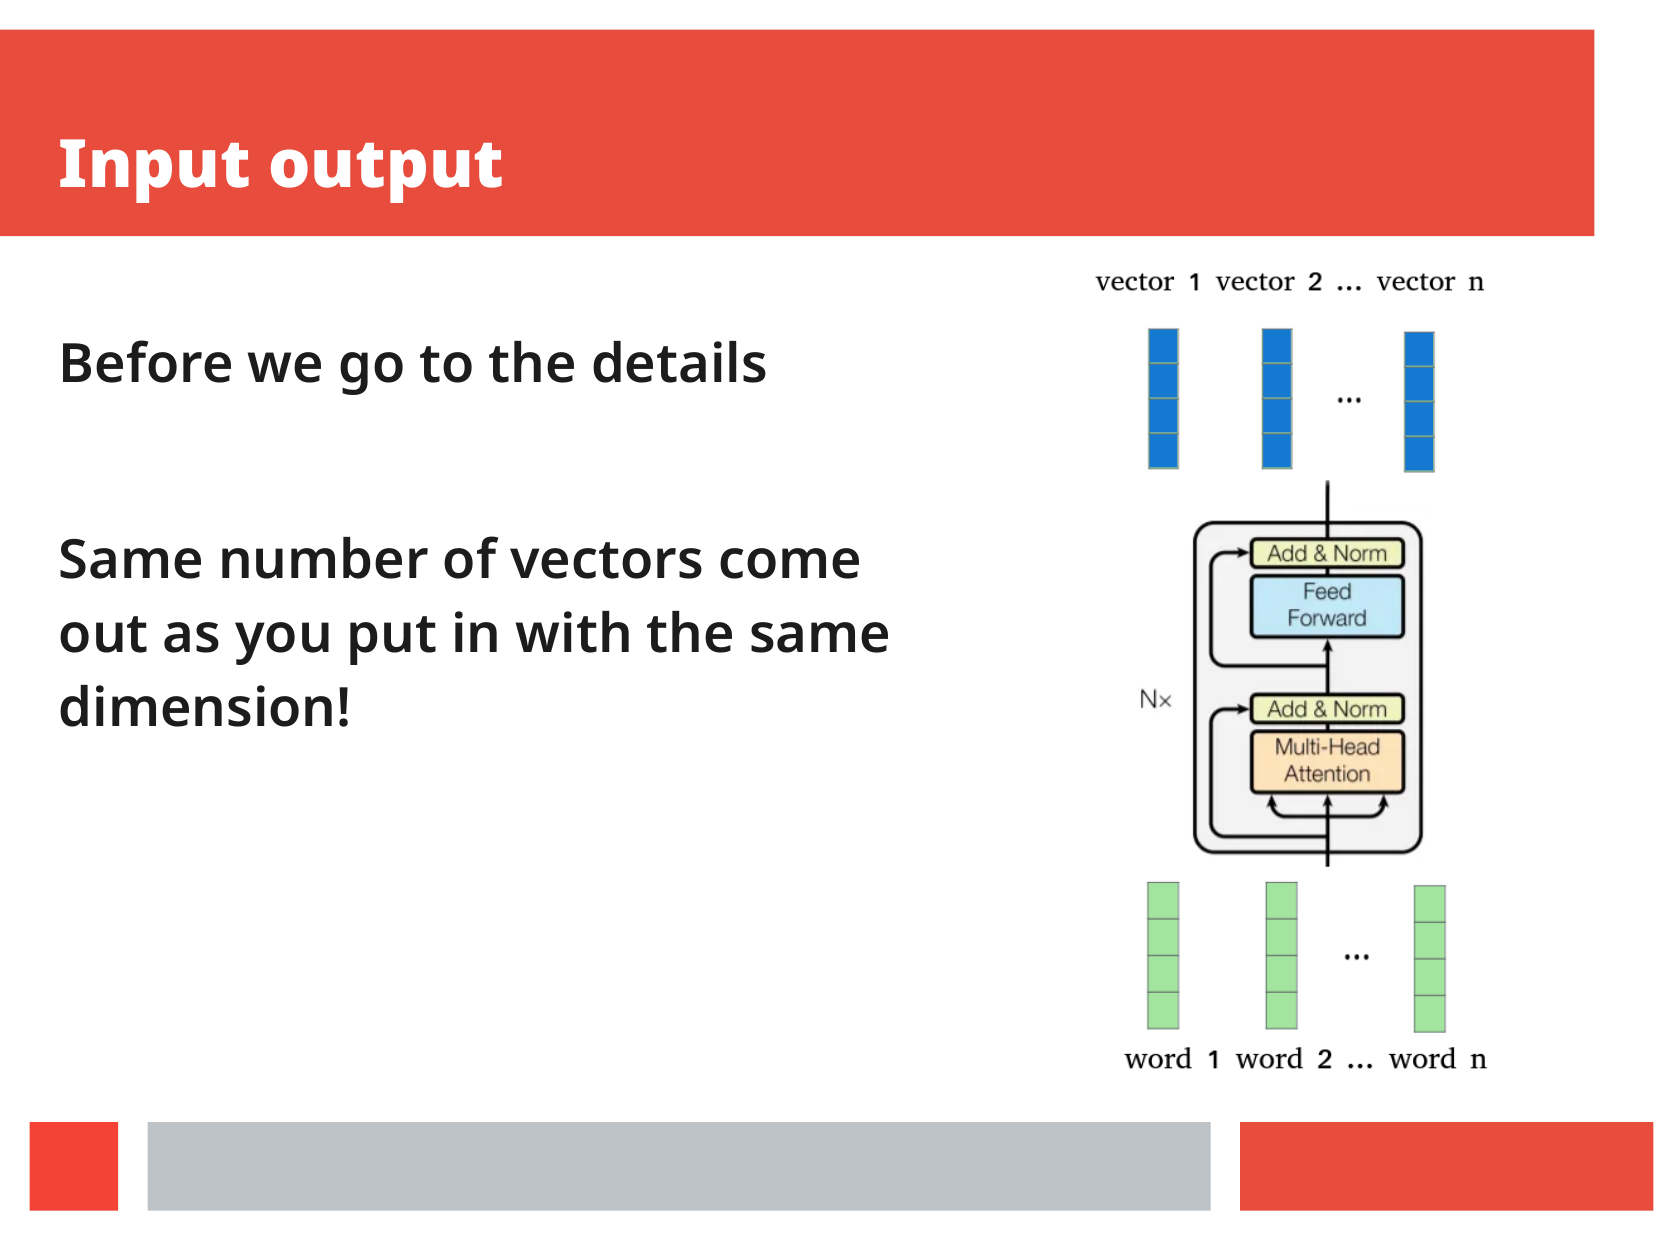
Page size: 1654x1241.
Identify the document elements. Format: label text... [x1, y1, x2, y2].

list Before we go to the details Same number of vectors come out as you put in with the same dimension! [59, 324, 946, 1093]
picture [1087, 265, 1516, 1096]
title Input output [59, 59, 1595, 207]
